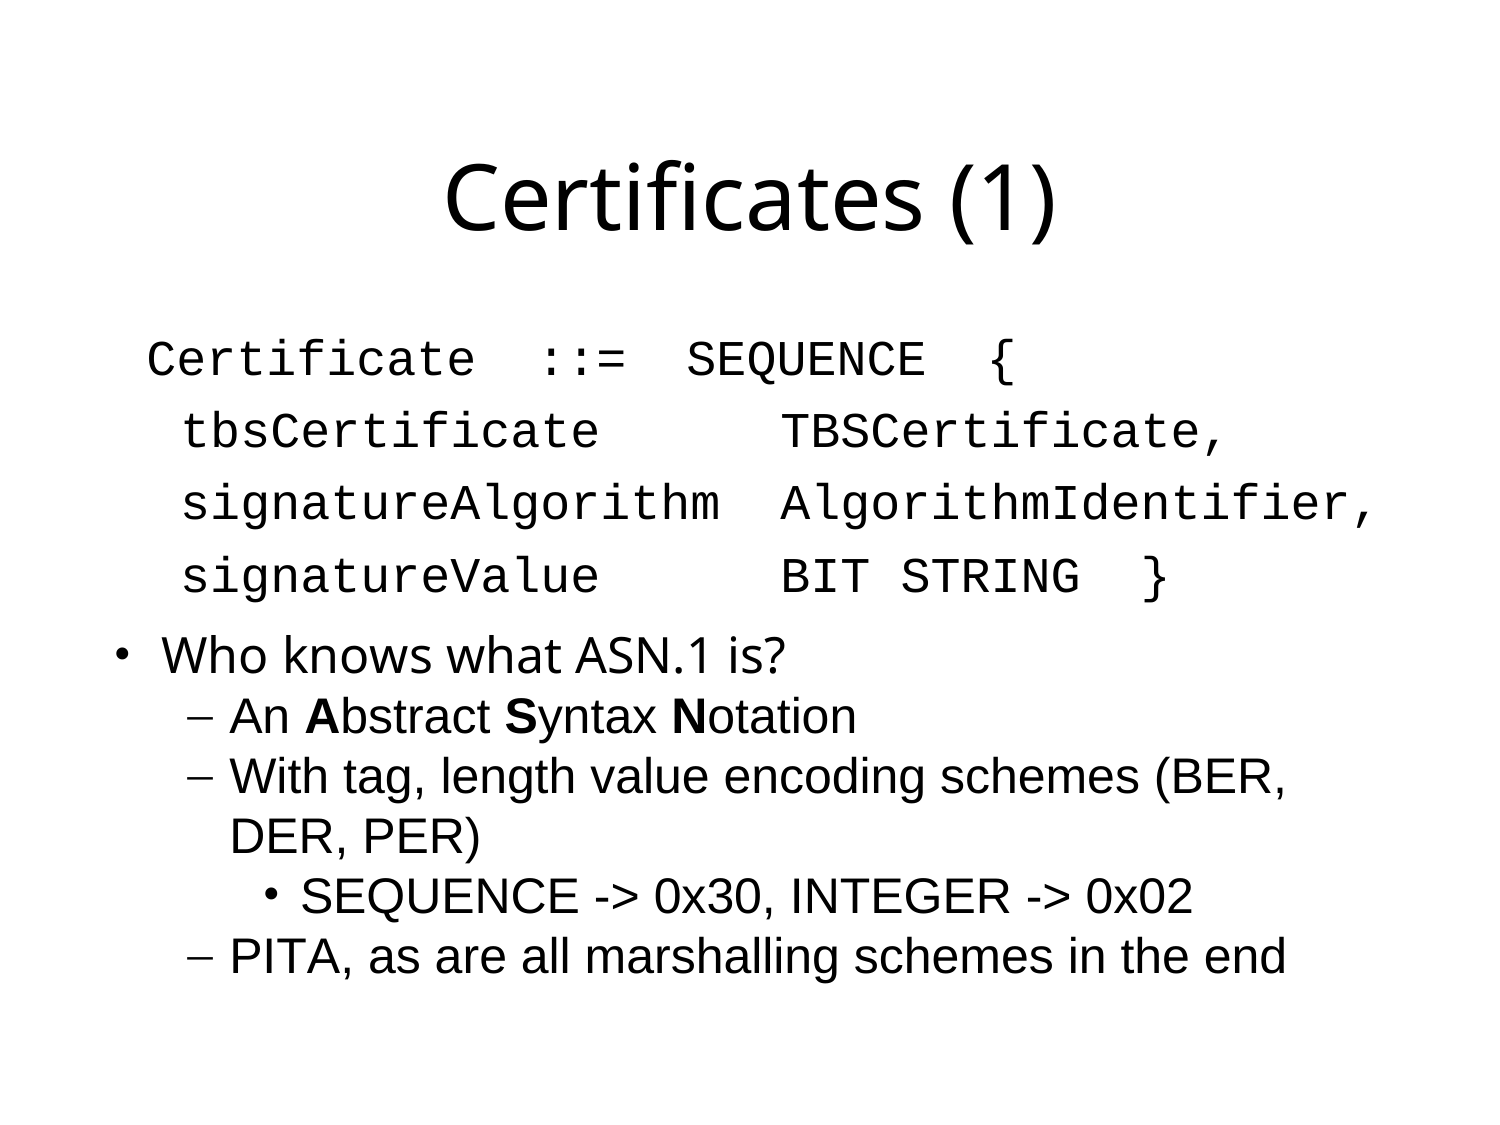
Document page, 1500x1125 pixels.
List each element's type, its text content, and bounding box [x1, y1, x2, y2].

text_box Certificate ::= SEQUENCE { tbsCertificate TBSCertificate, signatureAlgorithm AlgorithmIdentifier, signatureValue BIT STRING } Who knows what ASN.1 is? An Abstract Syntax Notation With tag, length value encoding schemes (BER, DER, PER) SEQUENCE -> 0x30, INTEGER -> 0x02 PITA, as are all marshalling schemes in the end [112, 324, 1388, 1061]
text_box Certificates (1) [112, 99, 1388, 288]
